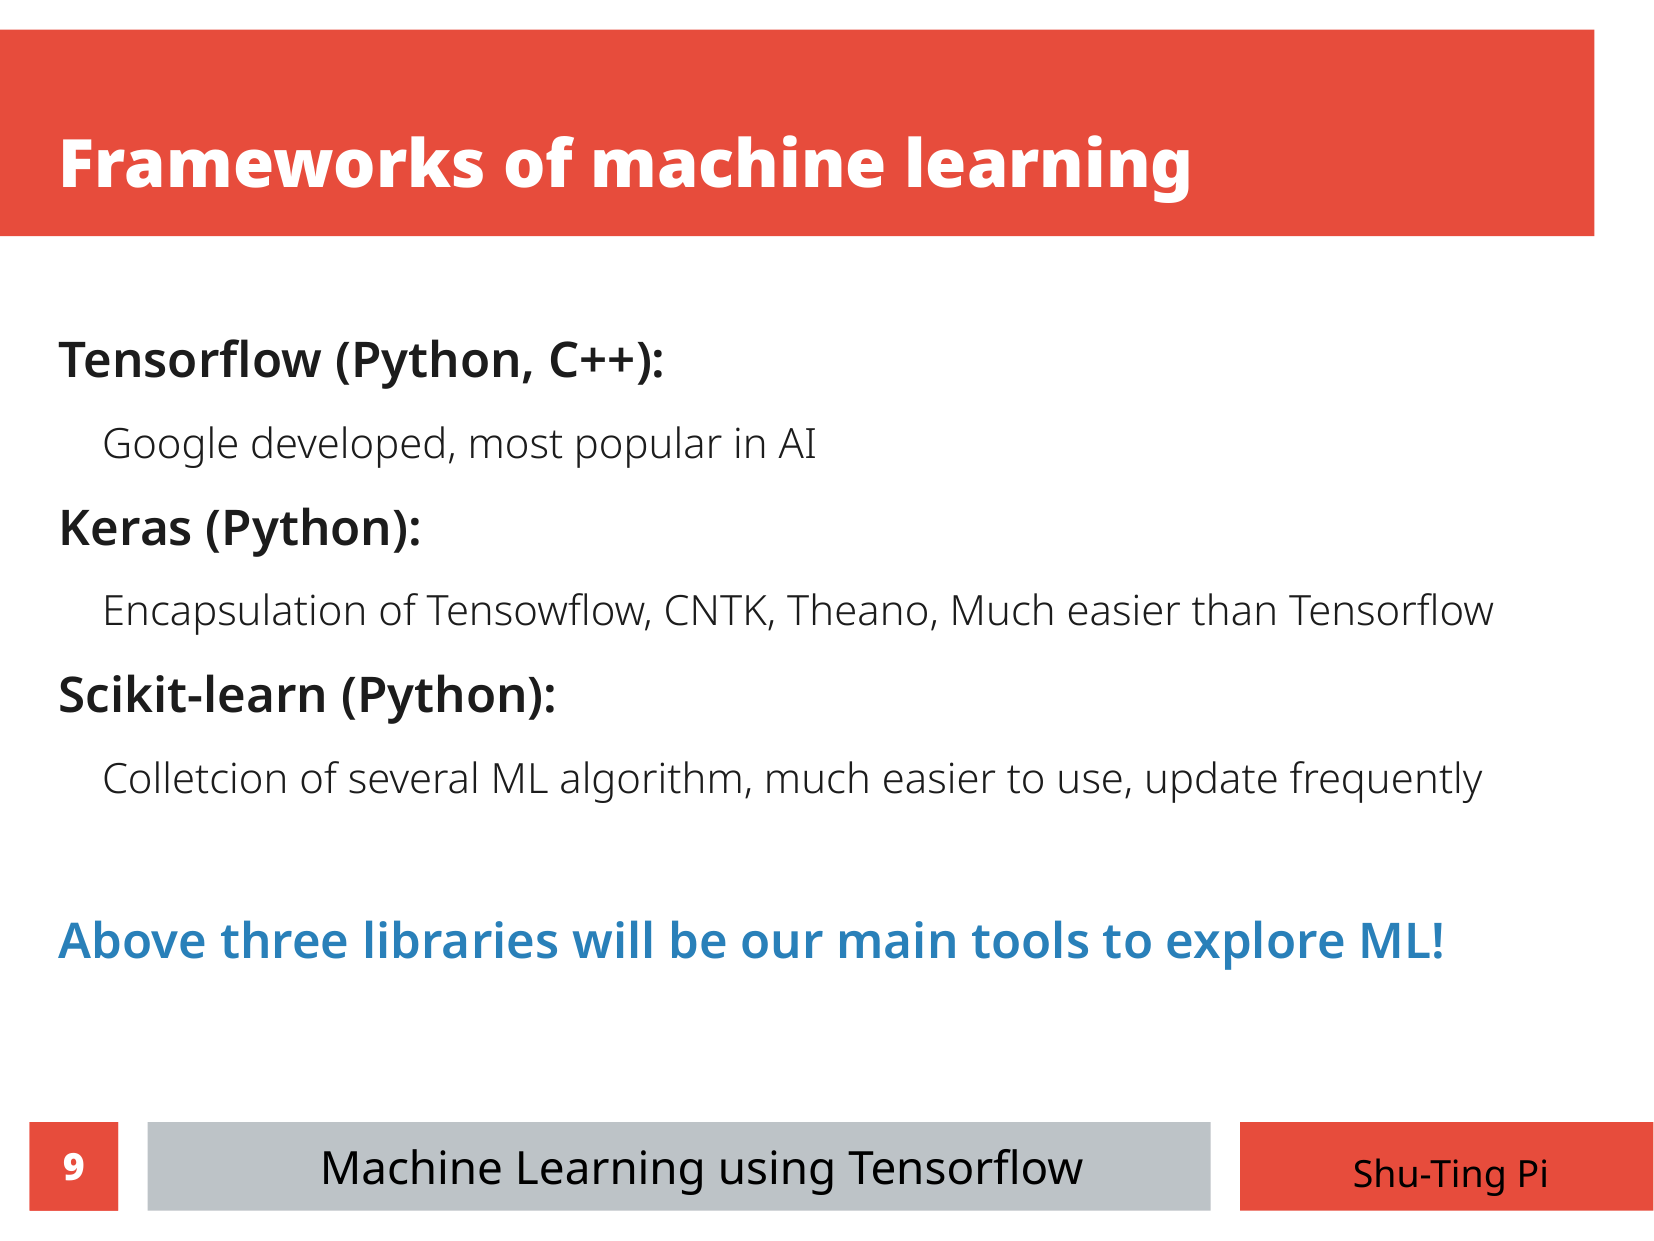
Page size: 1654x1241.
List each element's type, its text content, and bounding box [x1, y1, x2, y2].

list Tensorflow (Python, C++): Google developed, most popular in AI Keras (Python): Encapsulation of Tensowflow, CNTK, Theano, Much easier than Tensorflow Scikit-learn (Python): Colletcion of several ML algorithm, much easier to use, update frequently Above three libraries will be our main tools to explore ML! [59, 324, 1565, 1093]
text_box Shu-Ting Pi [1338, 1140, 1548, 1203]
title Frameworks of machine learning [59, 59, 1595, 207]
text_box Machine Learning using Tensorflow [305, 1128, 1191, 1241]
